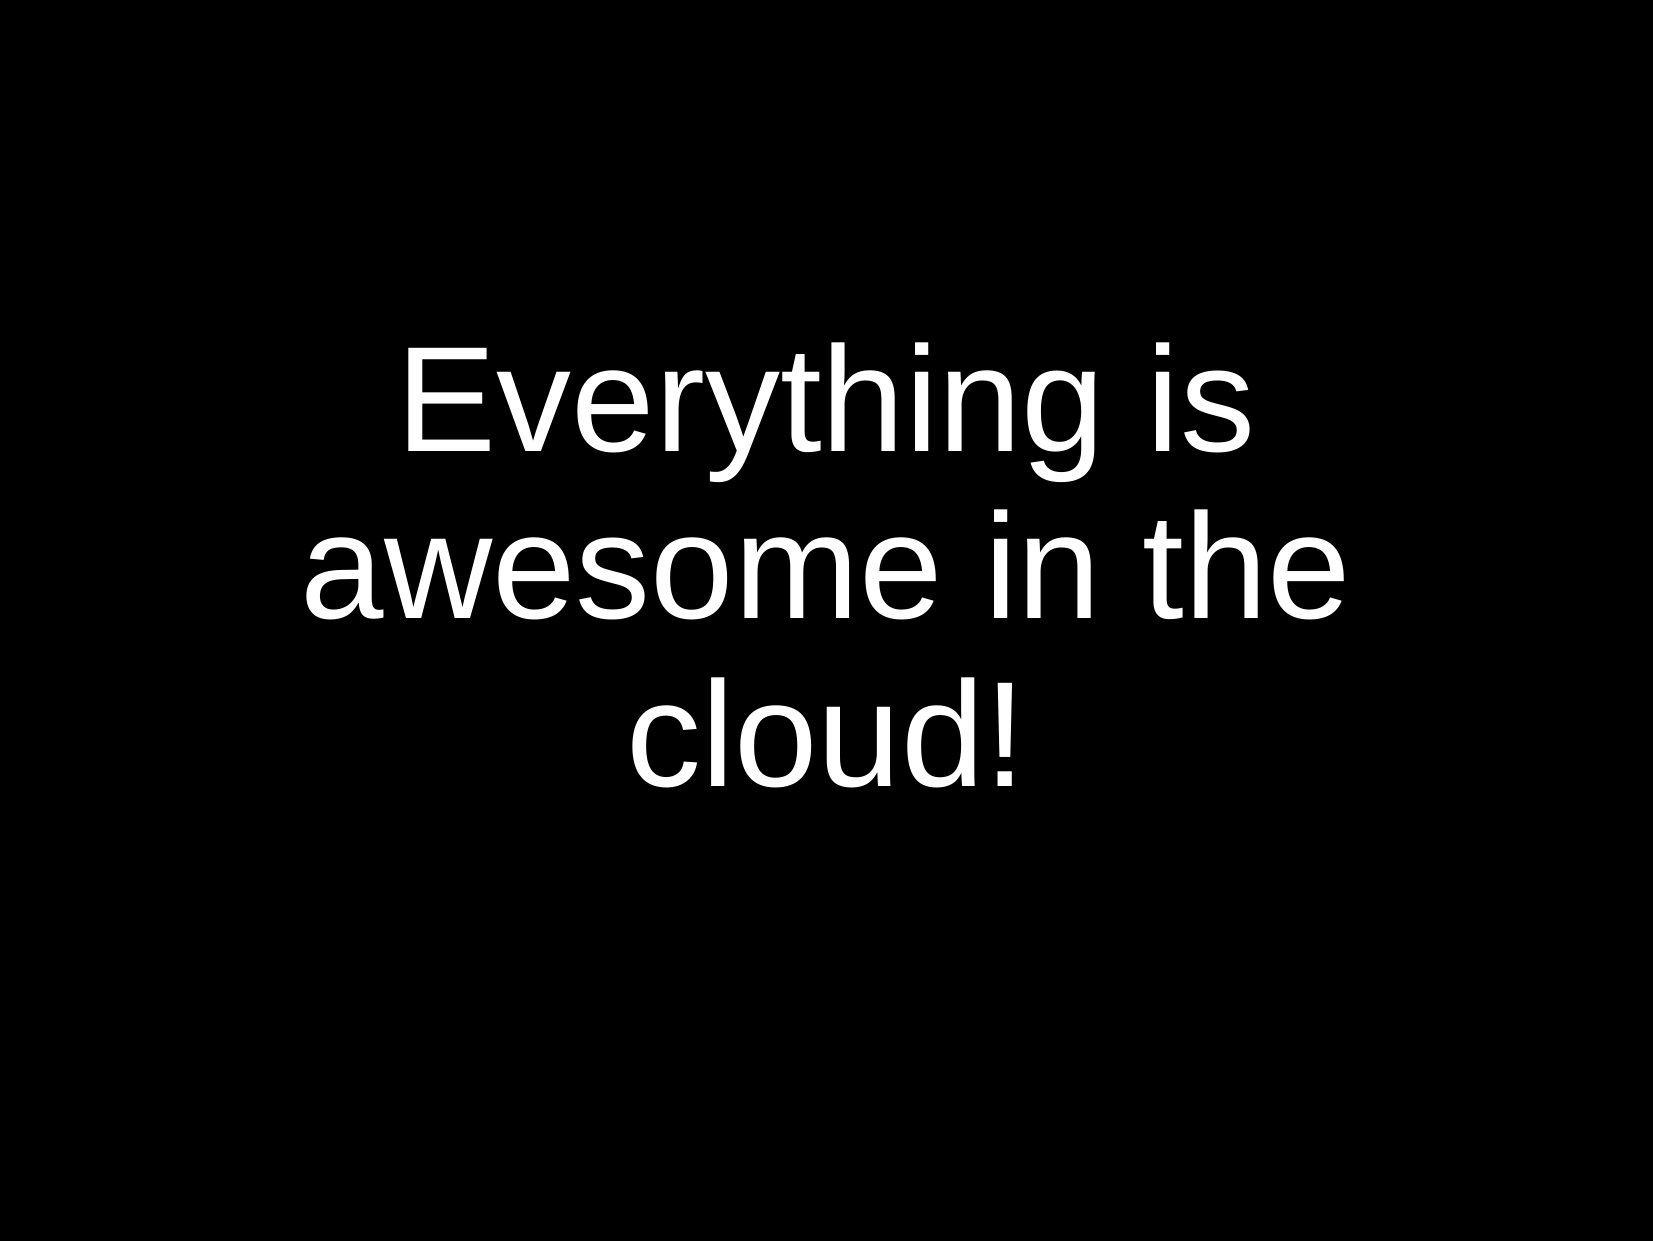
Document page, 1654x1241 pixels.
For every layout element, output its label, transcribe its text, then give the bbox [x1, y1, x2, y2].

title Everything is awesome in the cloud! [82, 270, 1571, 865]
